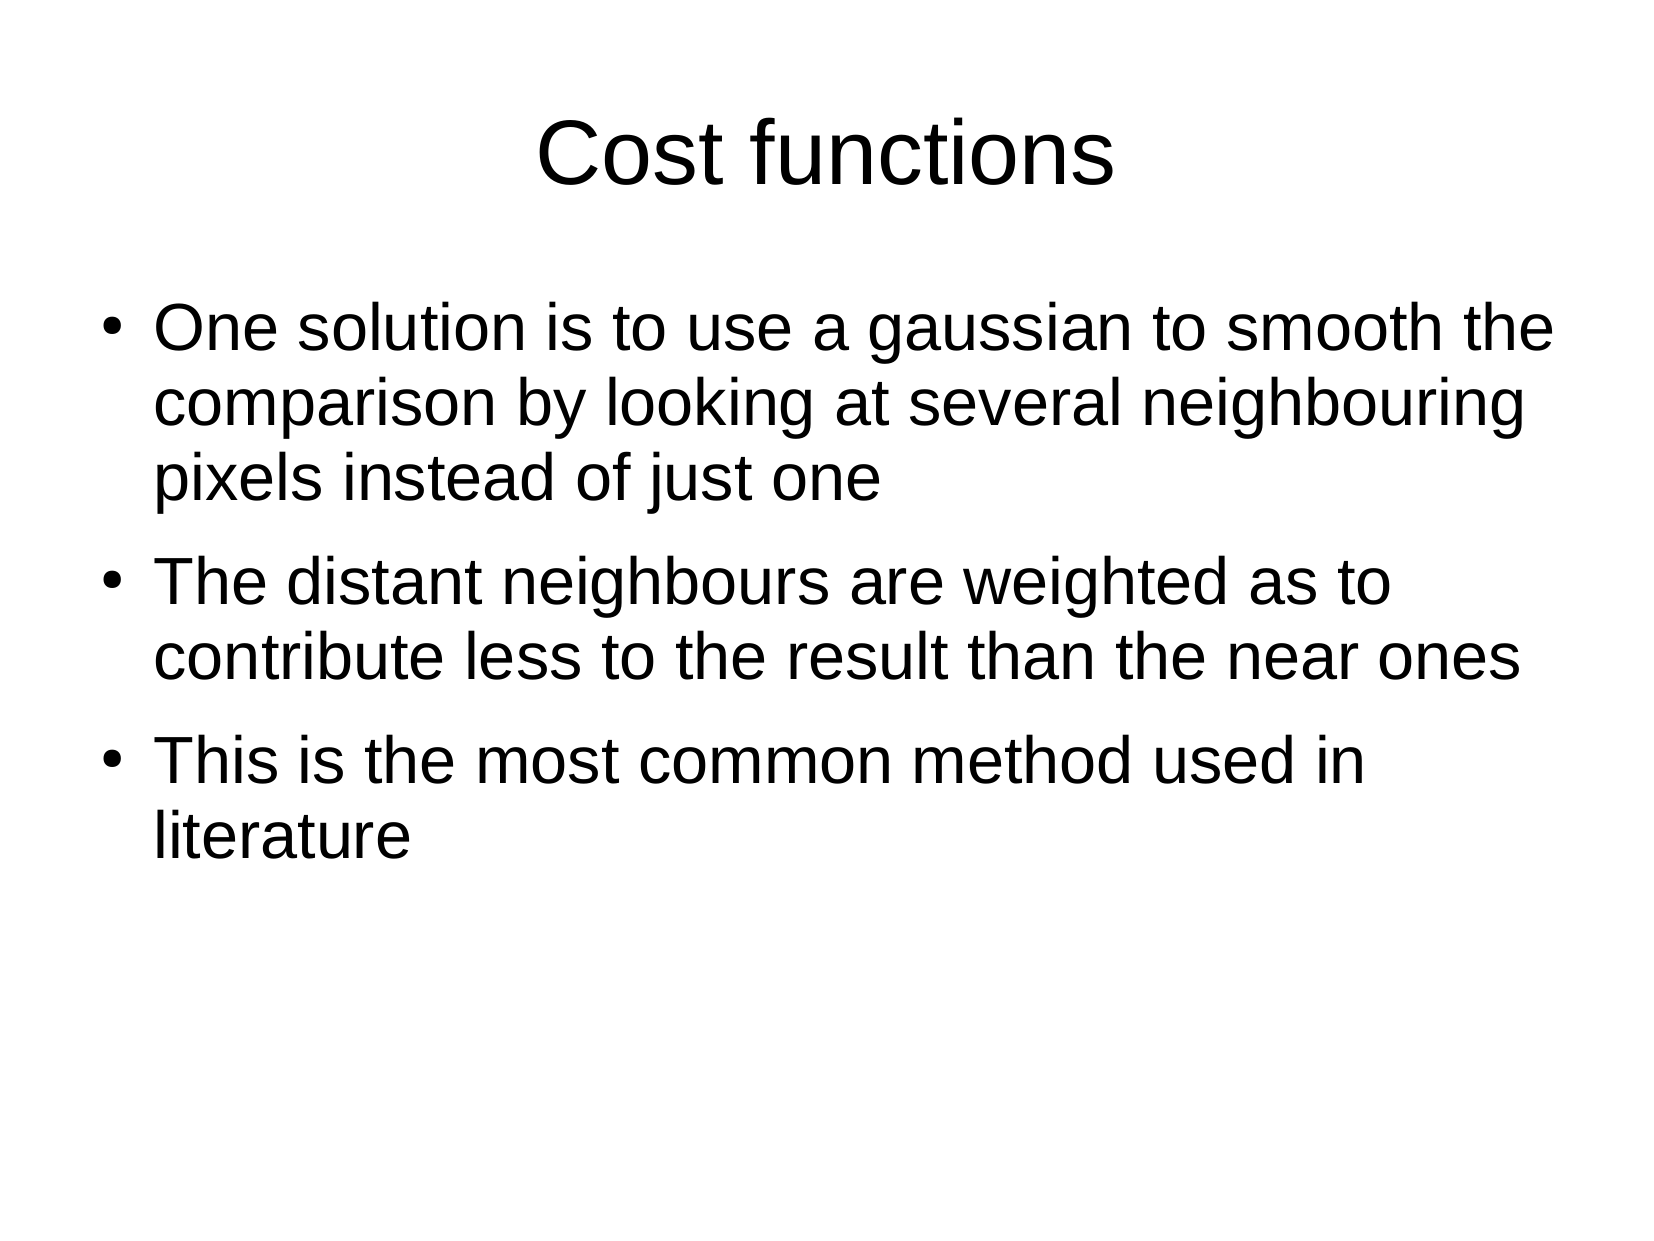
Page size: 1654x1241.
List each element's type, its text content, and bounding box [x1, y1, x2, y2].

list One solution is to use a gaussian to smooth the comparison by looking at several neighbouring pixels instead of just one The distant neighbours are weighted as to contribute less to the result than the near ones This is the most common method used in literature [82, 290, 1571, 1109]
title Cost functions [82, 49, 1571, 257]
